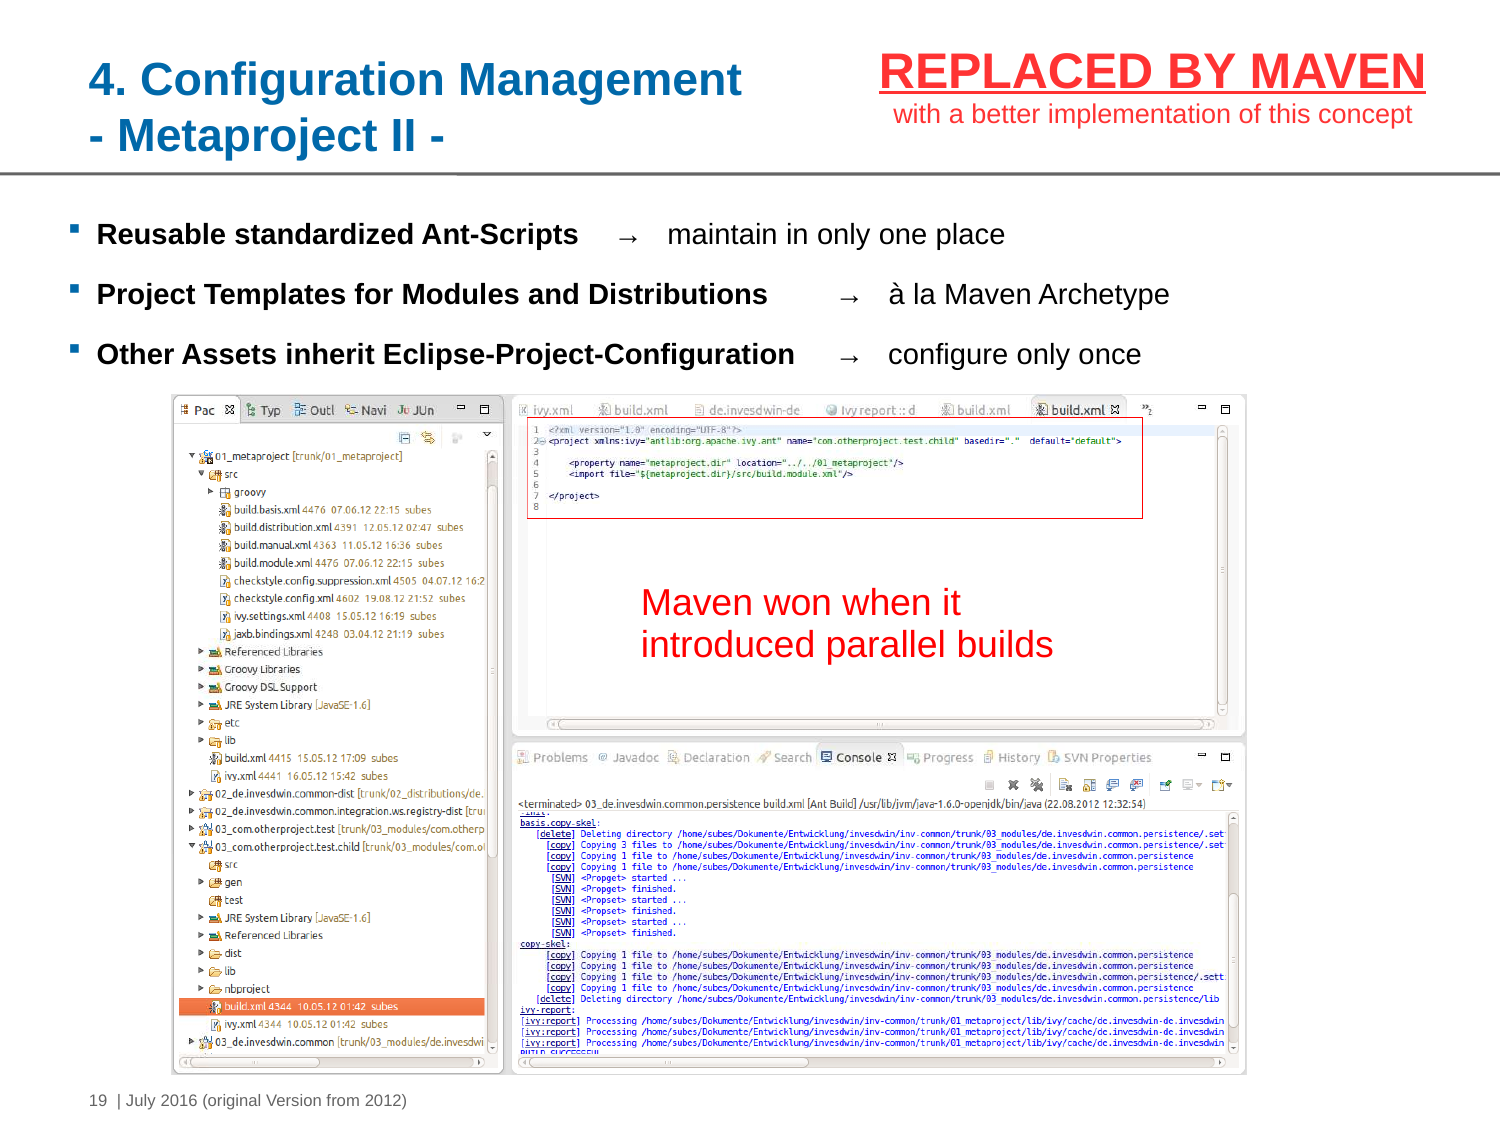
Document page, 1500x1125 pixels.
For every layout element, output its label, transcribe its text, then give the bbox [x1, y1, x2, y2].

title 4. Configuration Management - Metaproject II - [0, 40, 1223, 168]
text_box REPLACED BY MAVEN with a better implementation of this concept [864, 35, 1441, 137]
text_box Reusable standardized Ant-Scripts → maintain in only one place Project Templates for Modules and Distributions → à la Maven Archetype Other Assets inherit Eclipse-Project-Configuration → configure only once [53, 208, 1447, 378]
text_box Maven won when it introduced parallel builds [625, 574, 1069, 674]
picture [171, 394, 1247, 1075]
